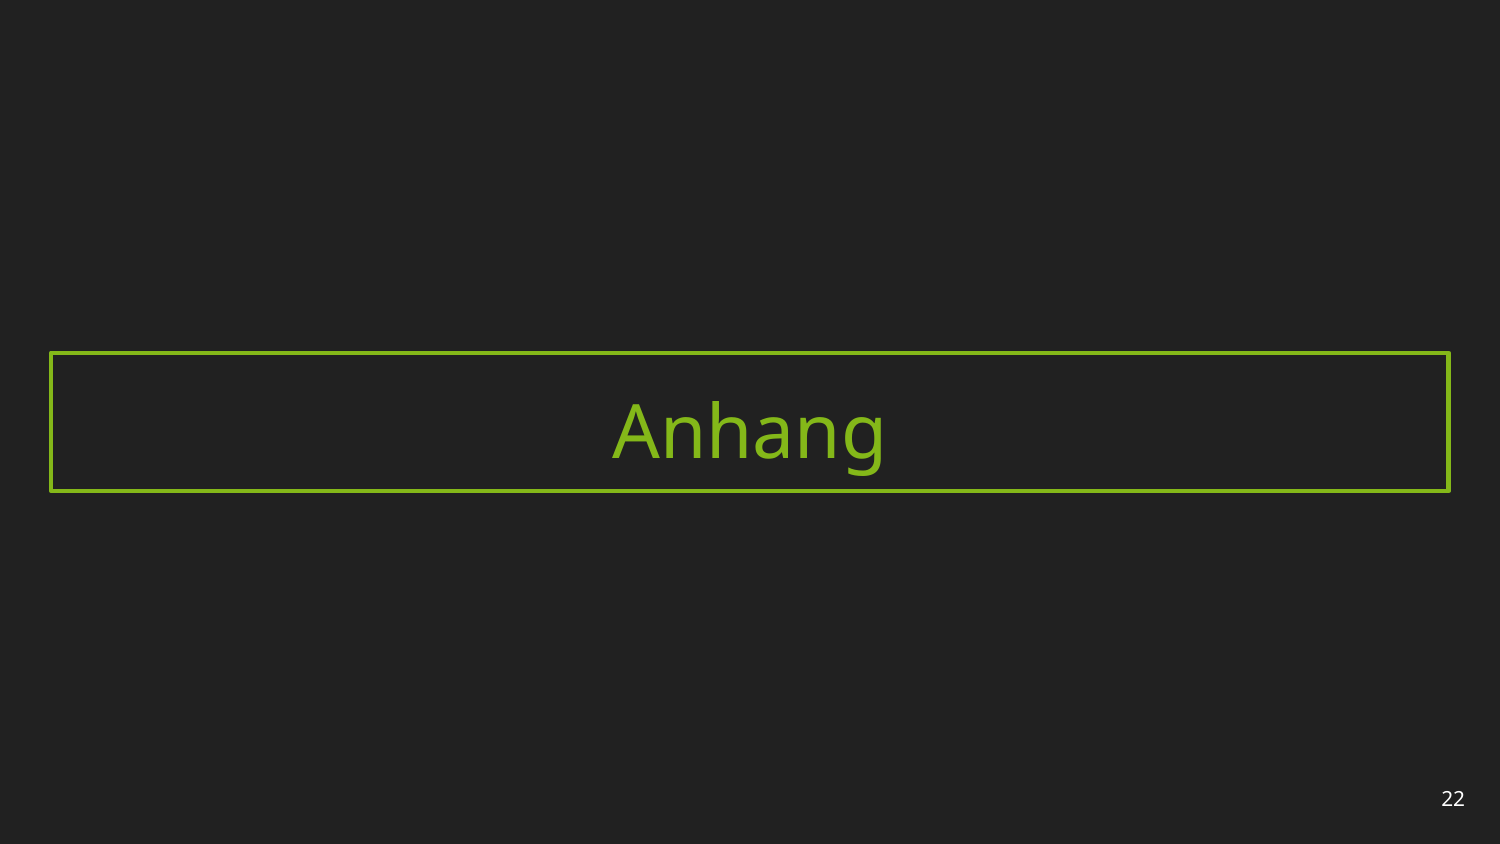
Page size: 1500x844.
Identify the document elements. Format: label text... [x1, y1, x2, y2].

title Anhang [51, 352, 1449, 491]
slide_number <number> [1389, 764, 1480, 830]
